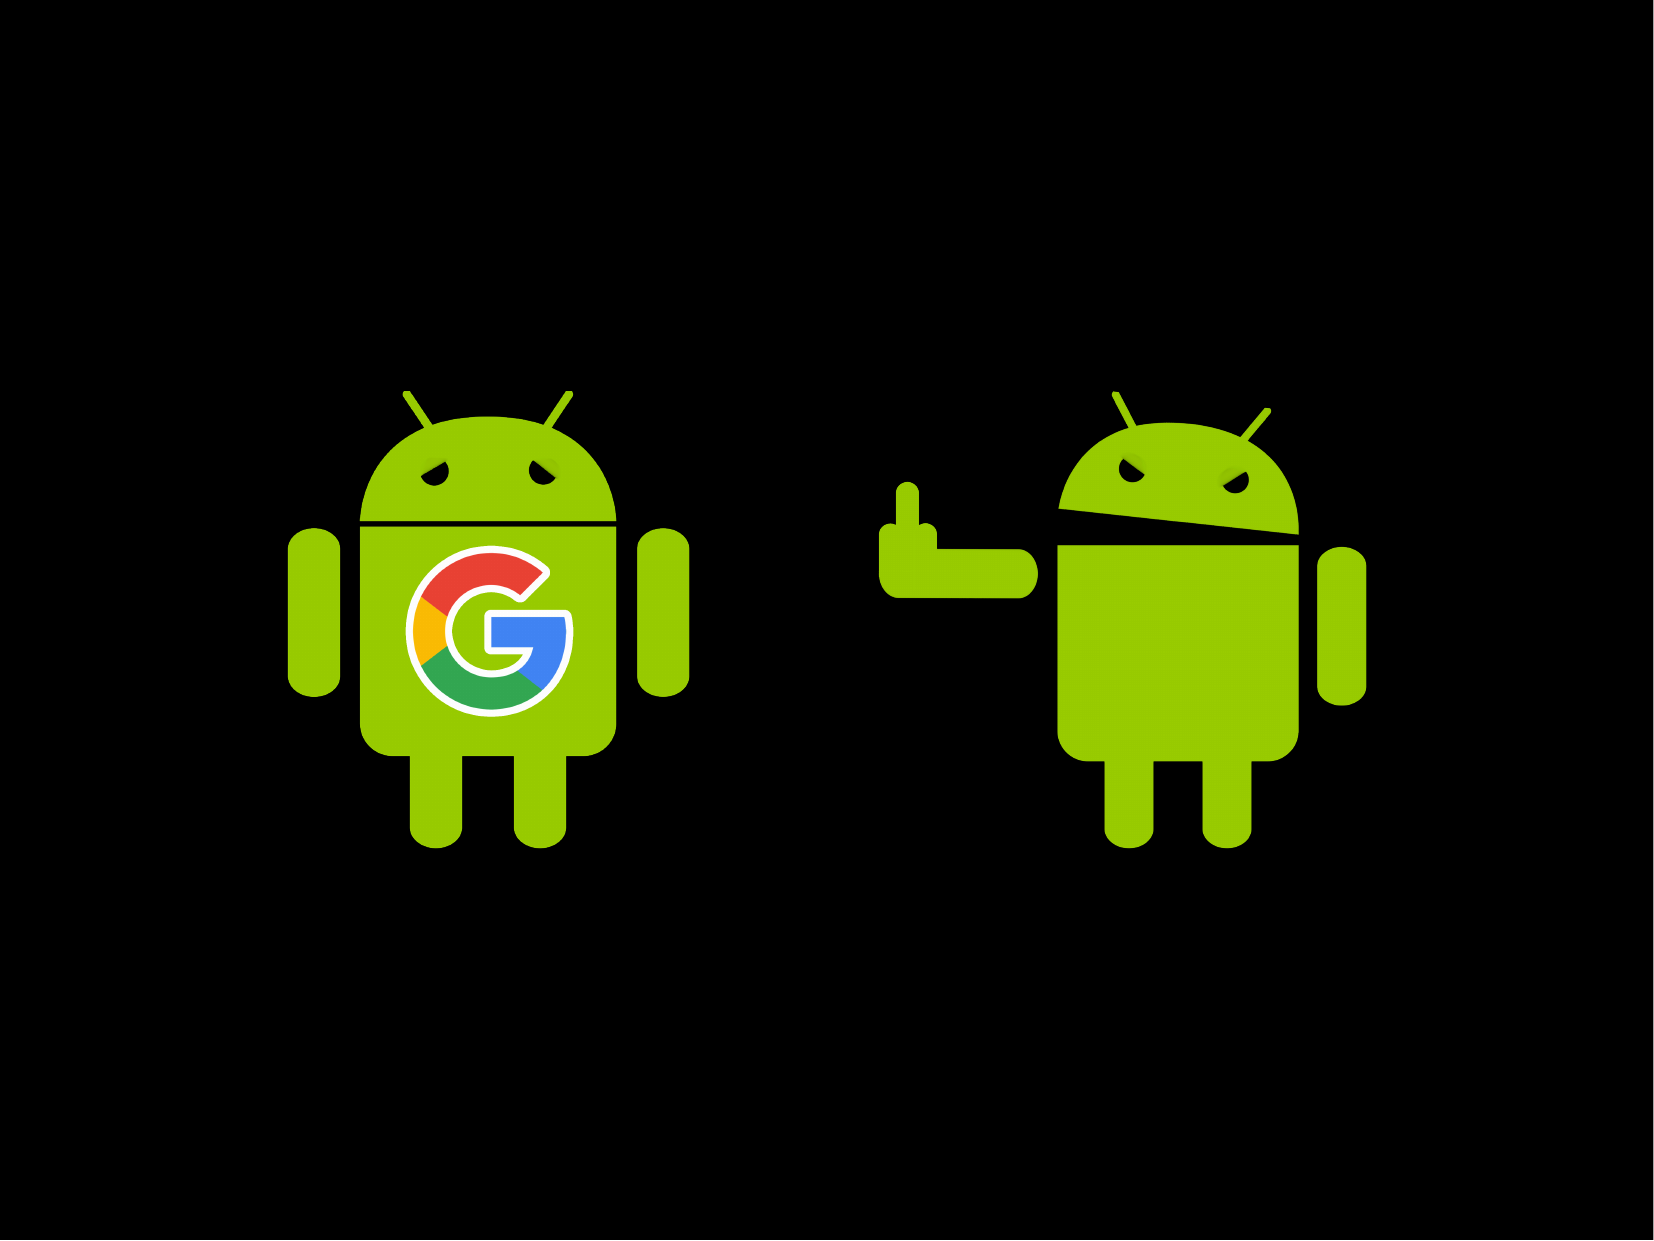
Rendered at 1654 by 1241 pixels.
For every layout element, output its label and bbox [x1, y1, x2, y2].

picture [287, 391, 690, 849]
picture [878, 391, 1367, 849]
